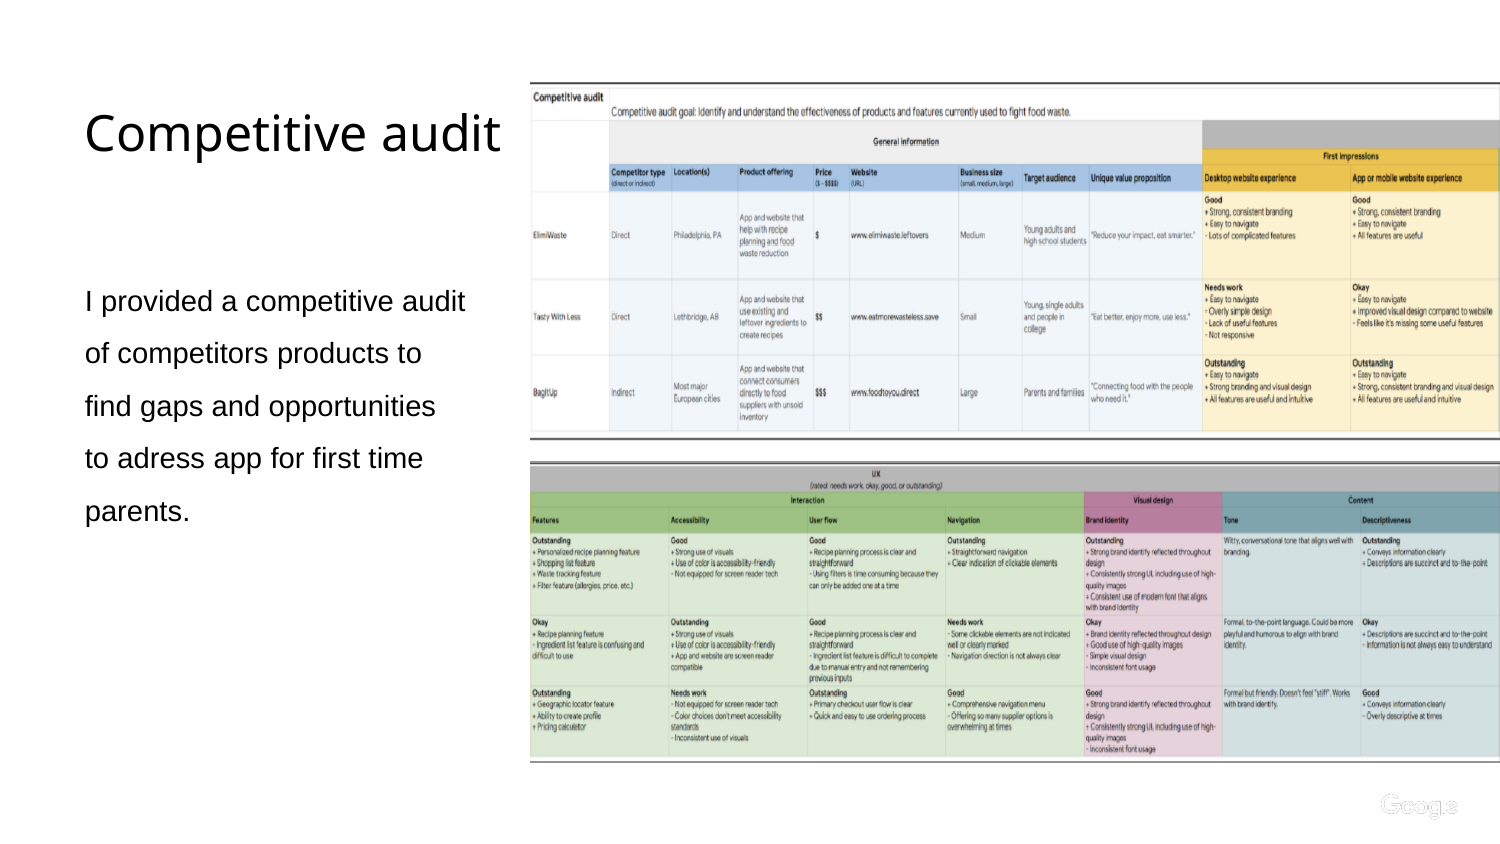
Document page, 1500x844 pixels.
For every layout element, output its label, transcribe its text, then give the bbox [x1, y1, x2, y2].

text_box Competitive audit [84, 85, 530, 177]
picture [530, 79, 1500, 763]
picture [1381, 794, 1458, 820]
text_box I provided a competitive audit of competitors products to find gaps and opportunities to adress app for first time parents. [84, 249, 483, 542]
